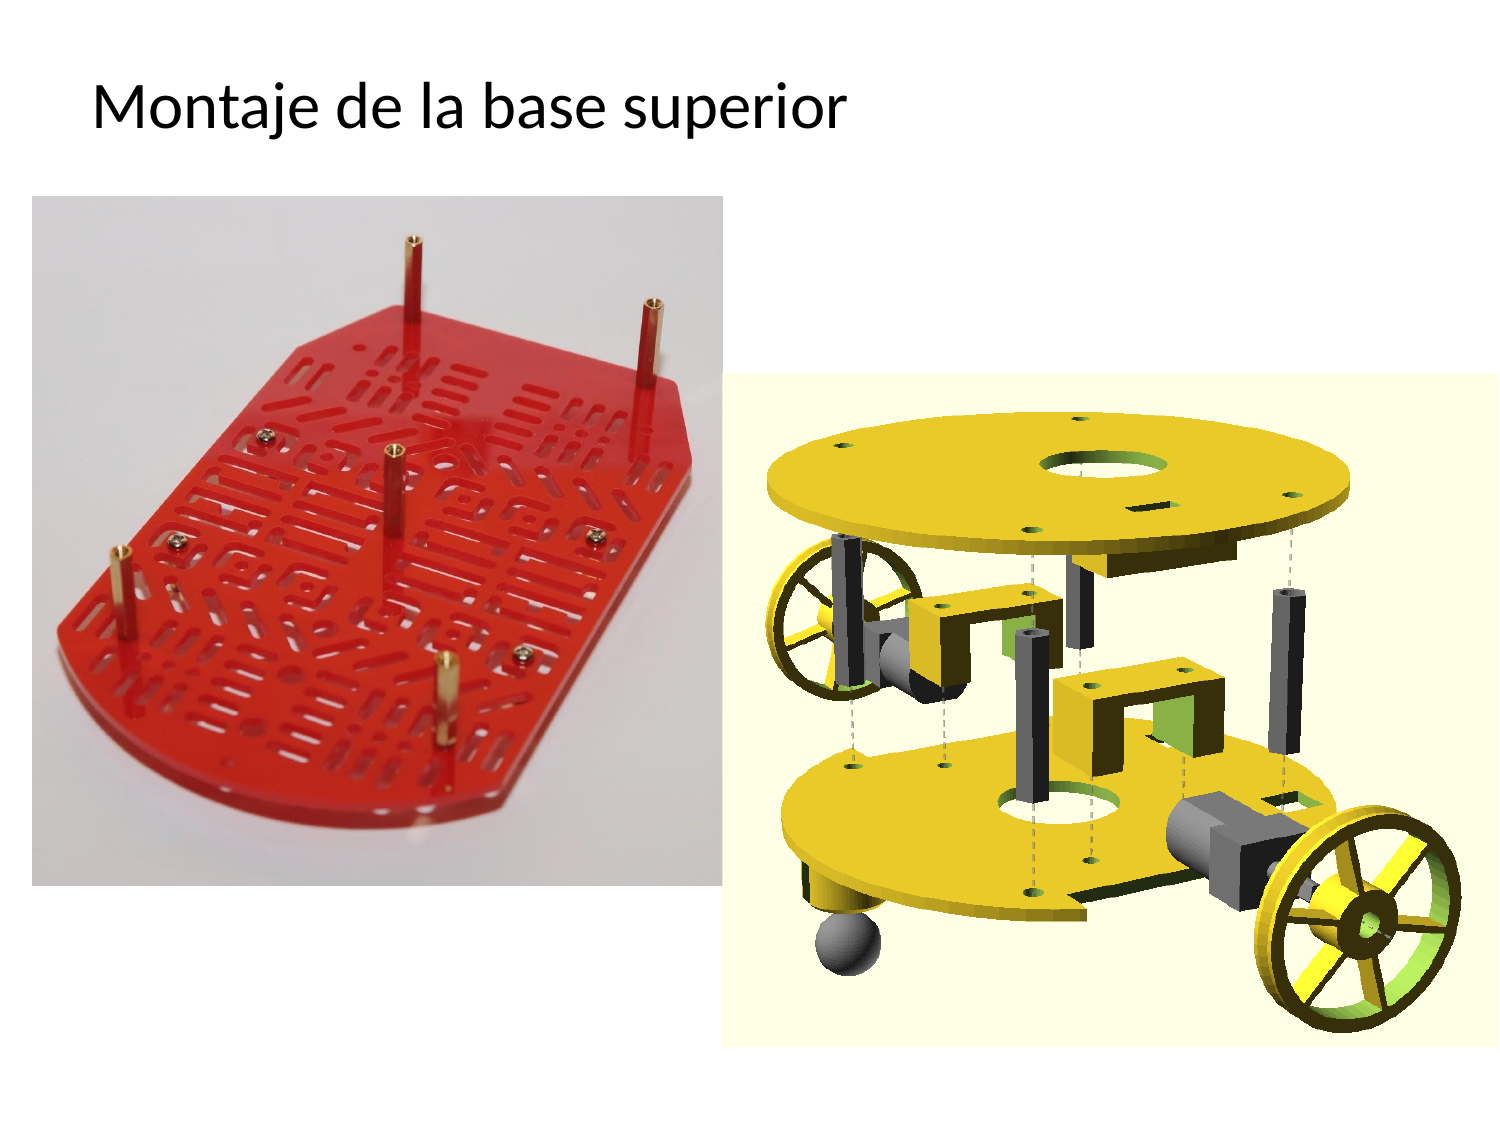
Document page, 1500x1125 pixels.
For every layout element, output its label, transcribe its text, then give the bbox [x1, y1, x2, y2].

list Montaje de la base superior [76, 54, 1427, 161]
picture [32, 196, 1498, 1047]
